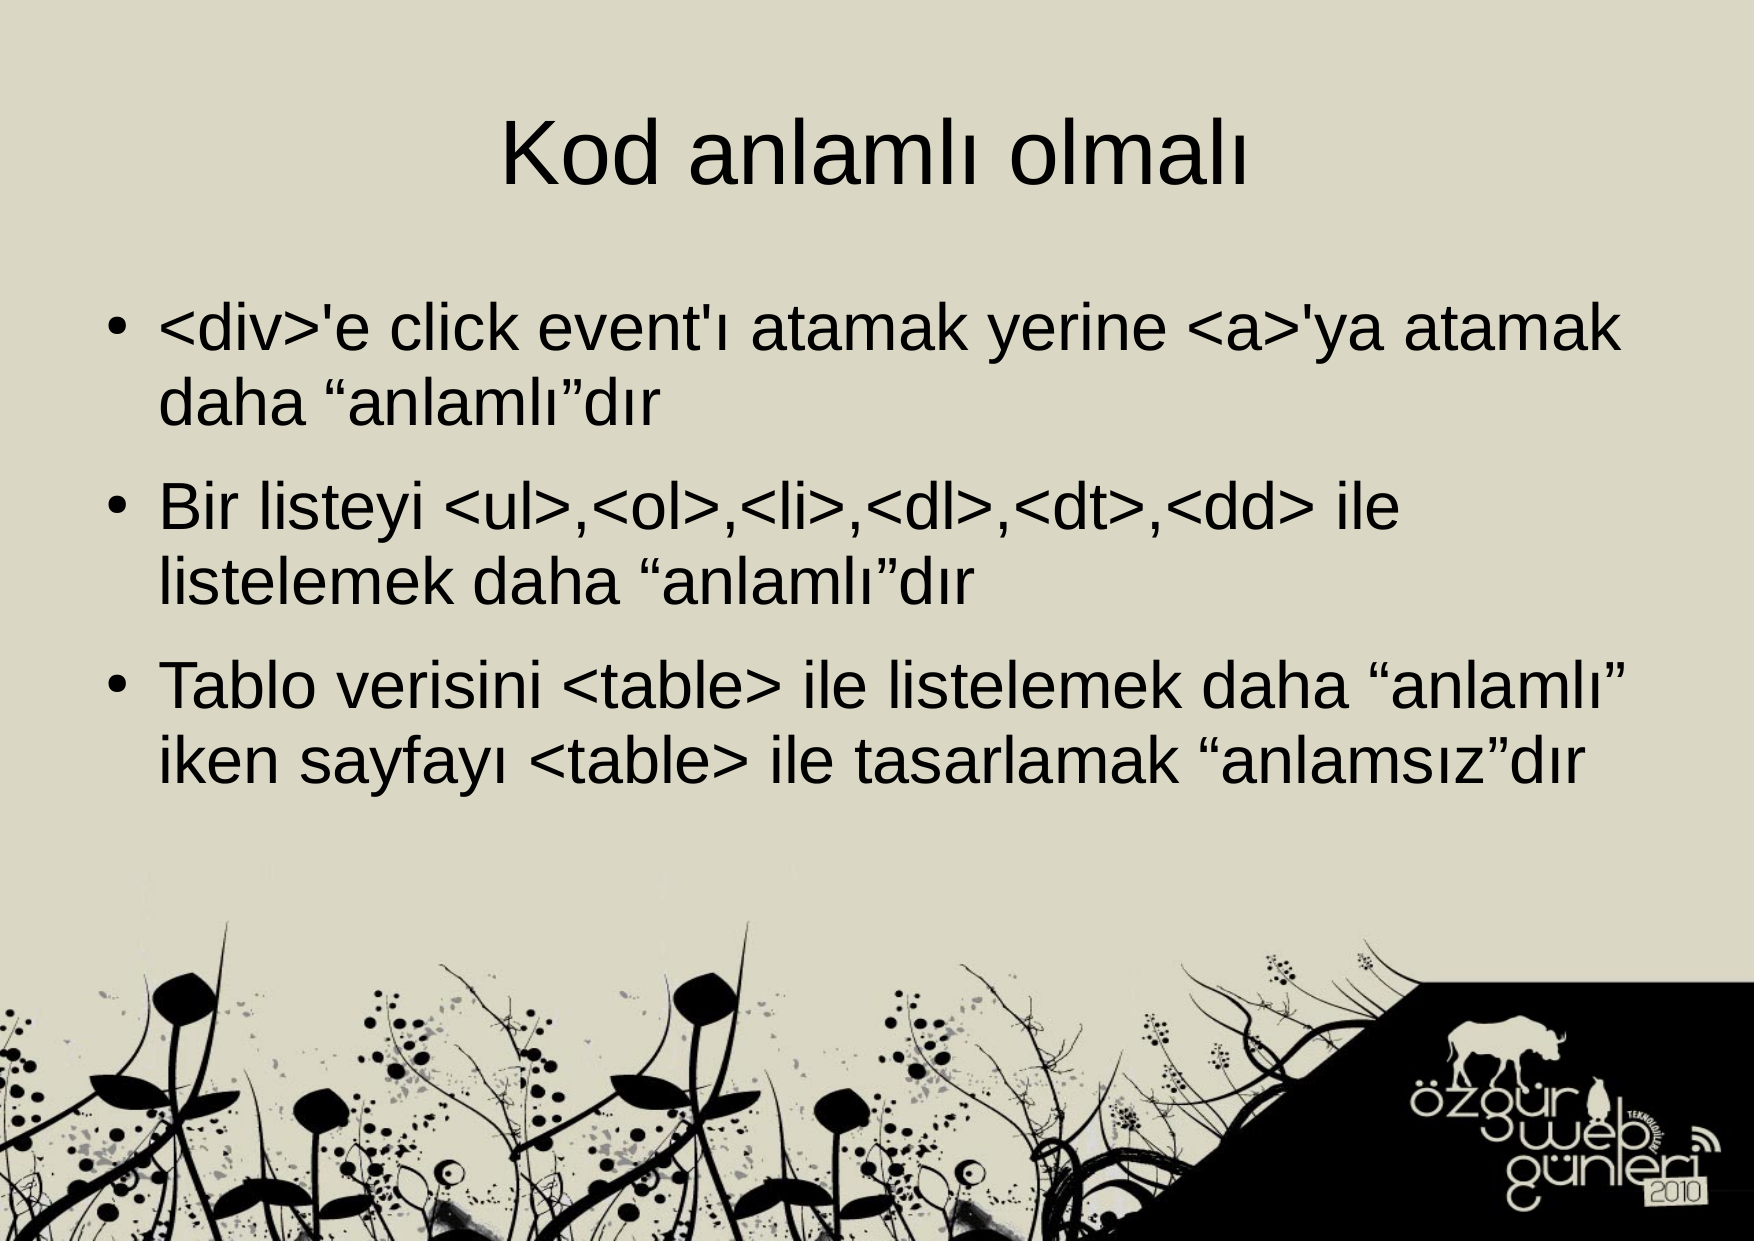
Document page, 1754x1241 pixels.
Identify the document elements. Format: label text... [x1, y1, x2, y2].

picture [0, 0, 1754, 1241]
list <div>'e click event'ı atamak yerine <a>'ya atamak daha “anlamlı”dır Bir listeyi <ul>,<ol>,<li>,<dl>,<dt>,<dd> ile listelemek daha “anlamlı”dır Tablo verisini <table> ile listelemek daha “anlamlı” iken sayfayı <table> ile tasarlamak “anlamsız”dır [87, 290, 1667, 1109]
title Kod anlamlı olmalı [87, 50, 1667, 256]
